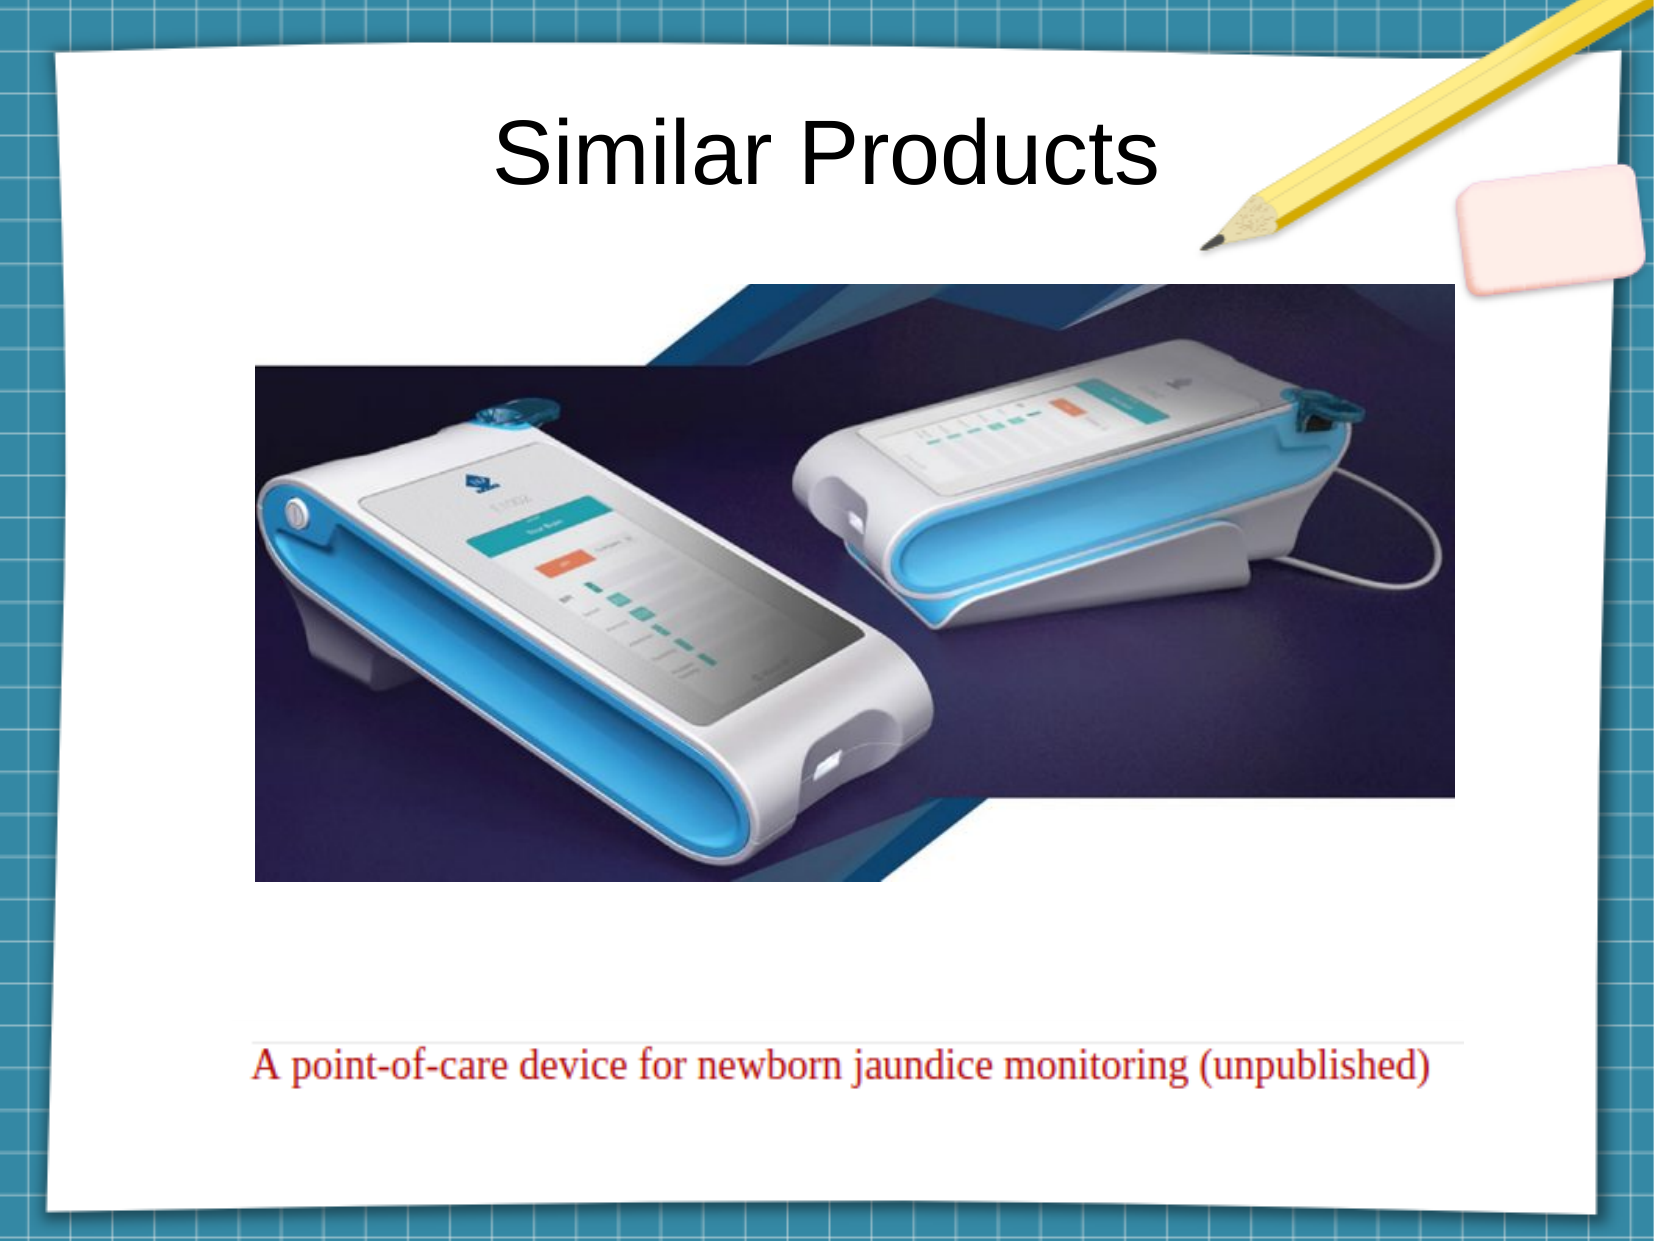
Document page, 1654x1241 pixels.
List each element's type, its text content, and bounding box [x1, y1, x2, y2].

picture [0, 0, 1654, 1241]
title Similar Products [82, 49, 1571, 257]
